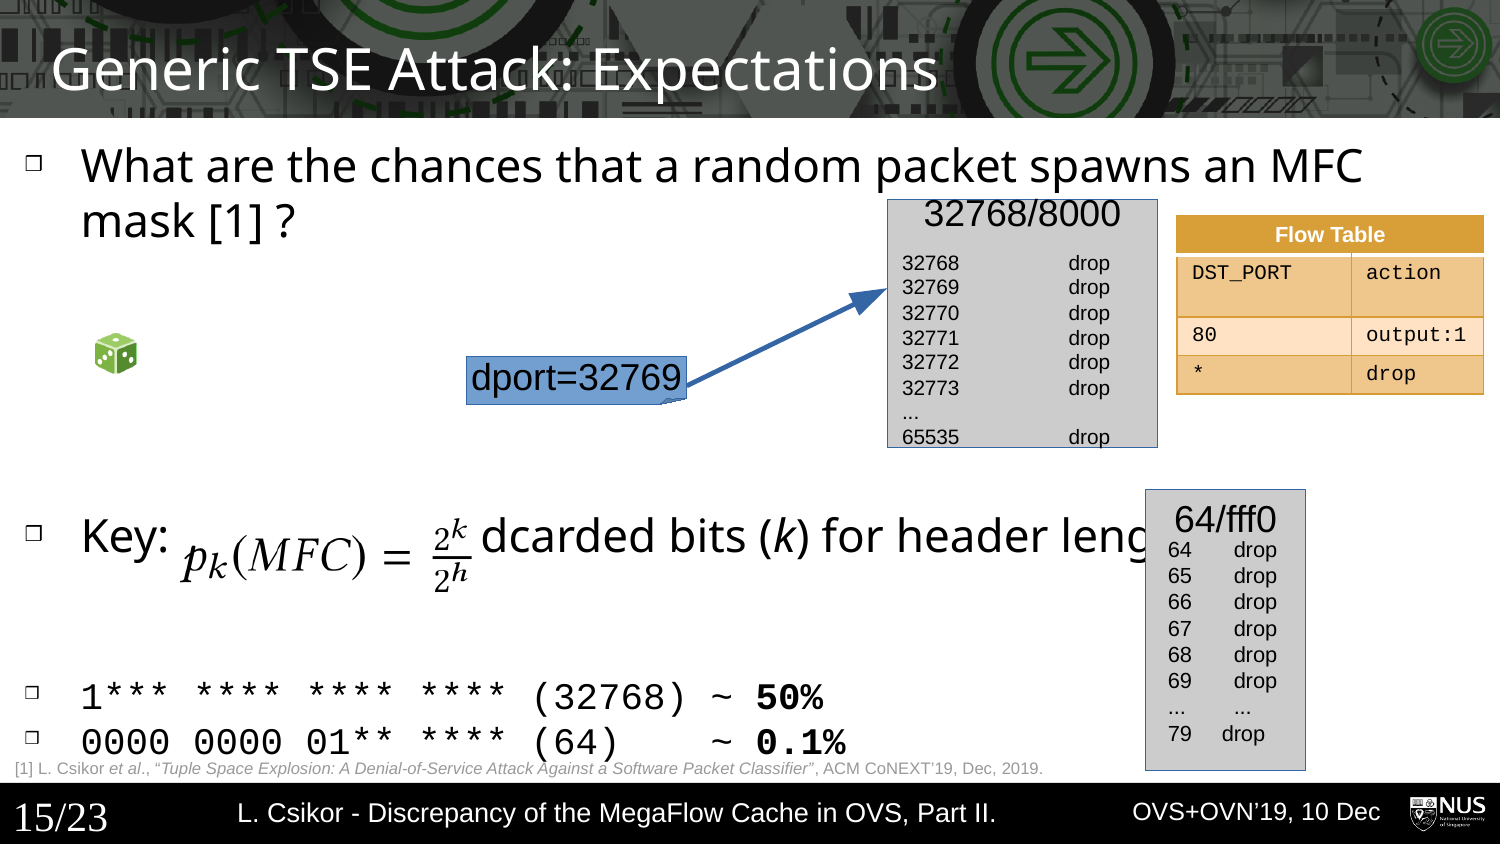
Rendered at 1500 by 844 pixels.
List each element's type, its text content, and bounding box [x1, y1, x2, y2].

text_box dport=32769 [466, 356, 687, 405]
table_header Flow Table [1178, 216, 1483, 253]
text_box 64/fff0 [1261, 509, 1272, 528]
text_box 32768 drop 32769 drop 32770 drop 32771 drop 32772 drop 32773 drop ... 65535 drop [887, 241, 1141, 448]
picture [177, 515, 478, 598]
text_box 32768/8000 [887, 199, 1157, 448]
table_cell DST_PORT [1178, 257, 1351, 316]
picture [0, 0, 1500, 118]
text_box What are the chances that a random packet spawns an MFC mask [1] ? Key: number of wildcarded bits (k) for header length h 1*** **** **** **** (32768) ~ 50% 0000 0000 01** **** (64) ~ 0.1% [9, 129, 1490, 770]
table_cell action [1352, 257, 1483, 316]
table_cell output:1 [1352, 318, 1483, 355]
table_cell 80 [1178, 318, 1351, 355]
table_cell * [1178, 356, 1351, 393]
text_box 64/fff0 [1145, 490, 1306, 770]
text_box 64 drop 65 drop 66 drop 67 drop 68 drop 69 drop ... ... 79 drop [1153, 528, 1299, 770]
picture [1395, 782, 1500, 844]
text_box [1] L. Csikor et al., “Tuple Space Explosion: A Denial-of-Service Attack Against a Software Packet Classifier”, ACM CoNEXT’19, Dec, 2019. [0, 751, 1137, 788]
picture [88, 327, 143, 382]
text_box Generic TSE Attack: Expectations [35, 37, 1386, 97]
table_cell drop [1352, 356, 1483, 393]
